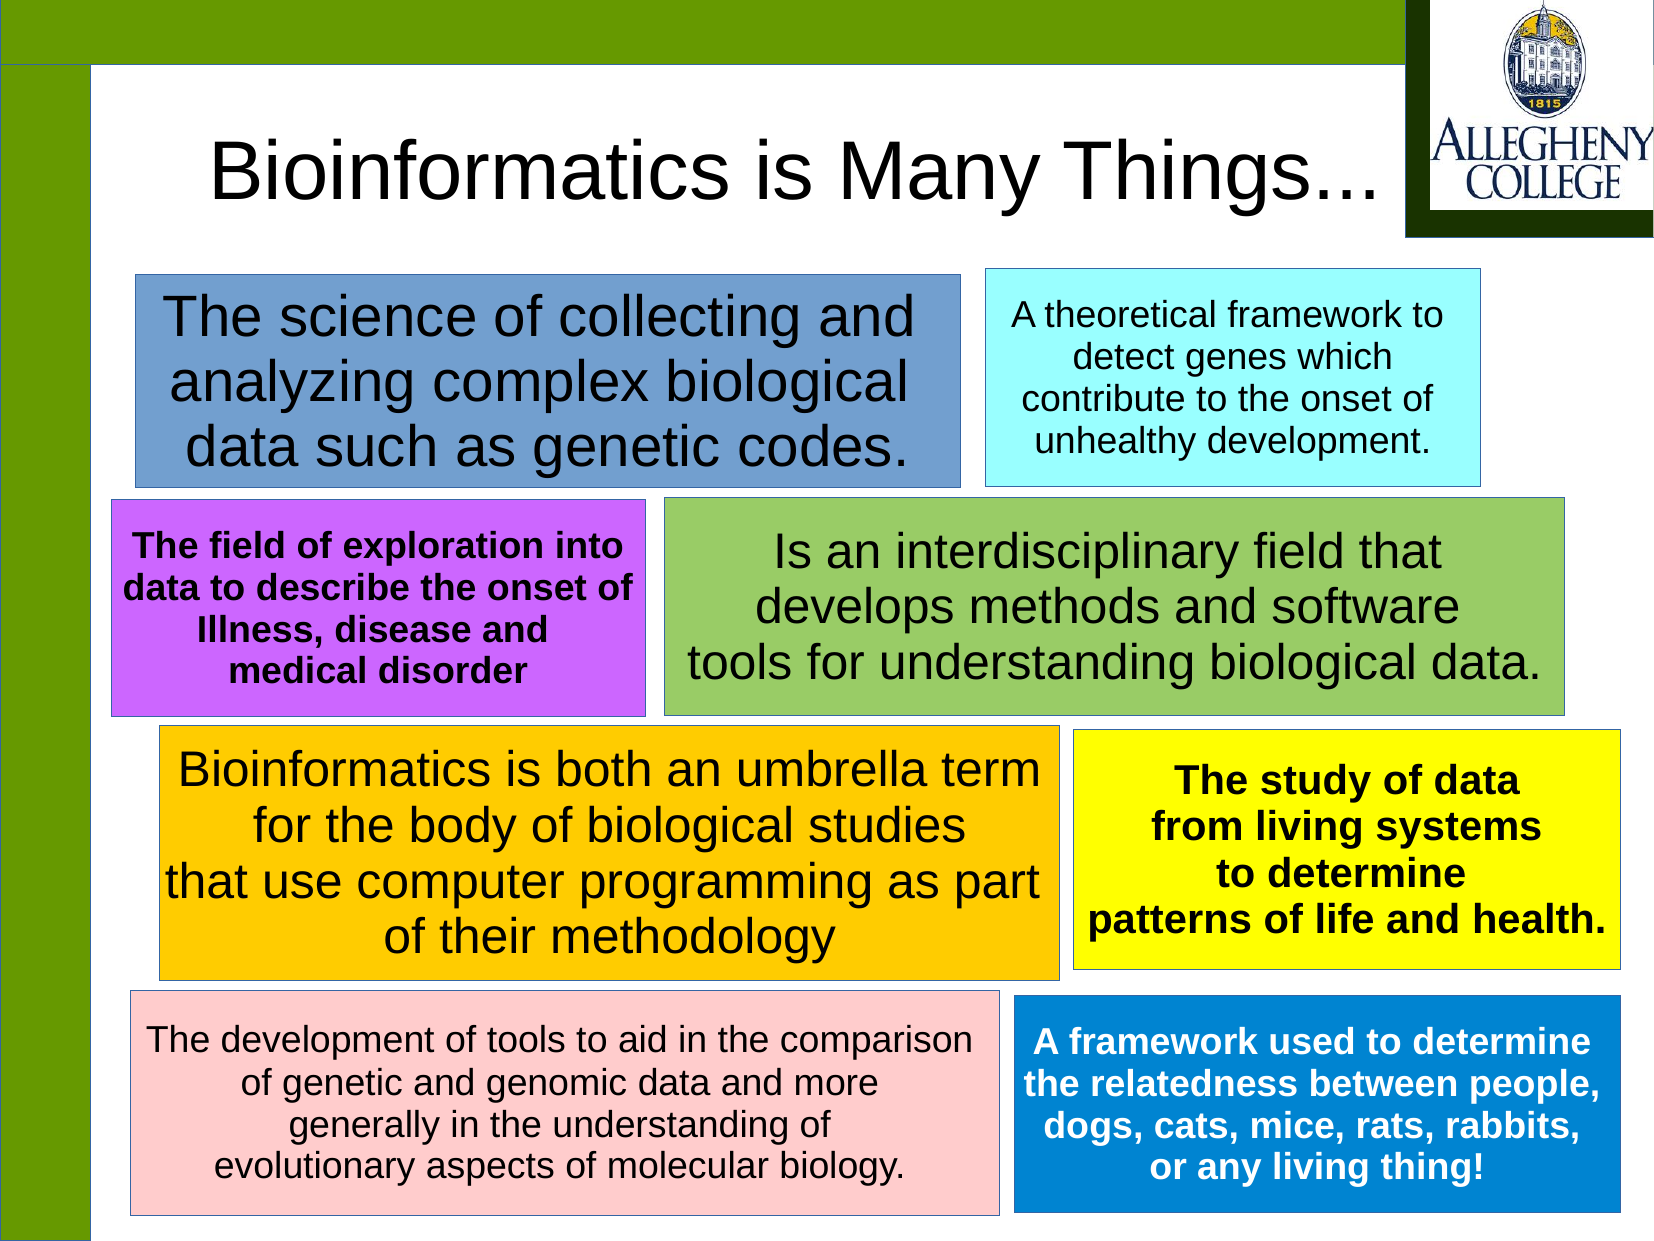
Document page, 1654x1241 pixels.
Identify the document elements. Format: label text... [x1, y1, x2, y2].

text_box Is an interdisciplinary field that develops methods and software tools for understanding biological data. [664, 497, 1565, 716]
text_box The development of tools to aid in the comparison of genetic and genomic data and more generally in the understanding of evolutionary aspects of molecular biology. [130, 990, 1000, 1216]
title Bioinformatics is Many Things... [94, 67, 1497, 275]
text_box The study of data from living systems to determine patterns of life and health. [1073, 729, 1621, 970]
text_box The science of collecting and analyzing complex biological data such as genetic codes. [135, 274, 961, 488]
text_box A theoretical framework to detect genes which contribute to the onset of unhealthy development. [985, 268, 1481, 487]
picture [1430, 0, 1654, 210]
text_box The field of exploration into data to describe the onset of Illness, disease and medical disorder [111, 499, 646, 717]
text_box [0, 0, 1654, 1241]
text_box Bioinformatics is both an umbrella term for the body of biological studies that use computer programming as part of their methodology [159, 725, 1060, 981]
text_box A framework used to determine the relatedness between people, dogs, cats, mice, rats, rabbits, or any living thing! [1014, 995, 1621, 1213]
